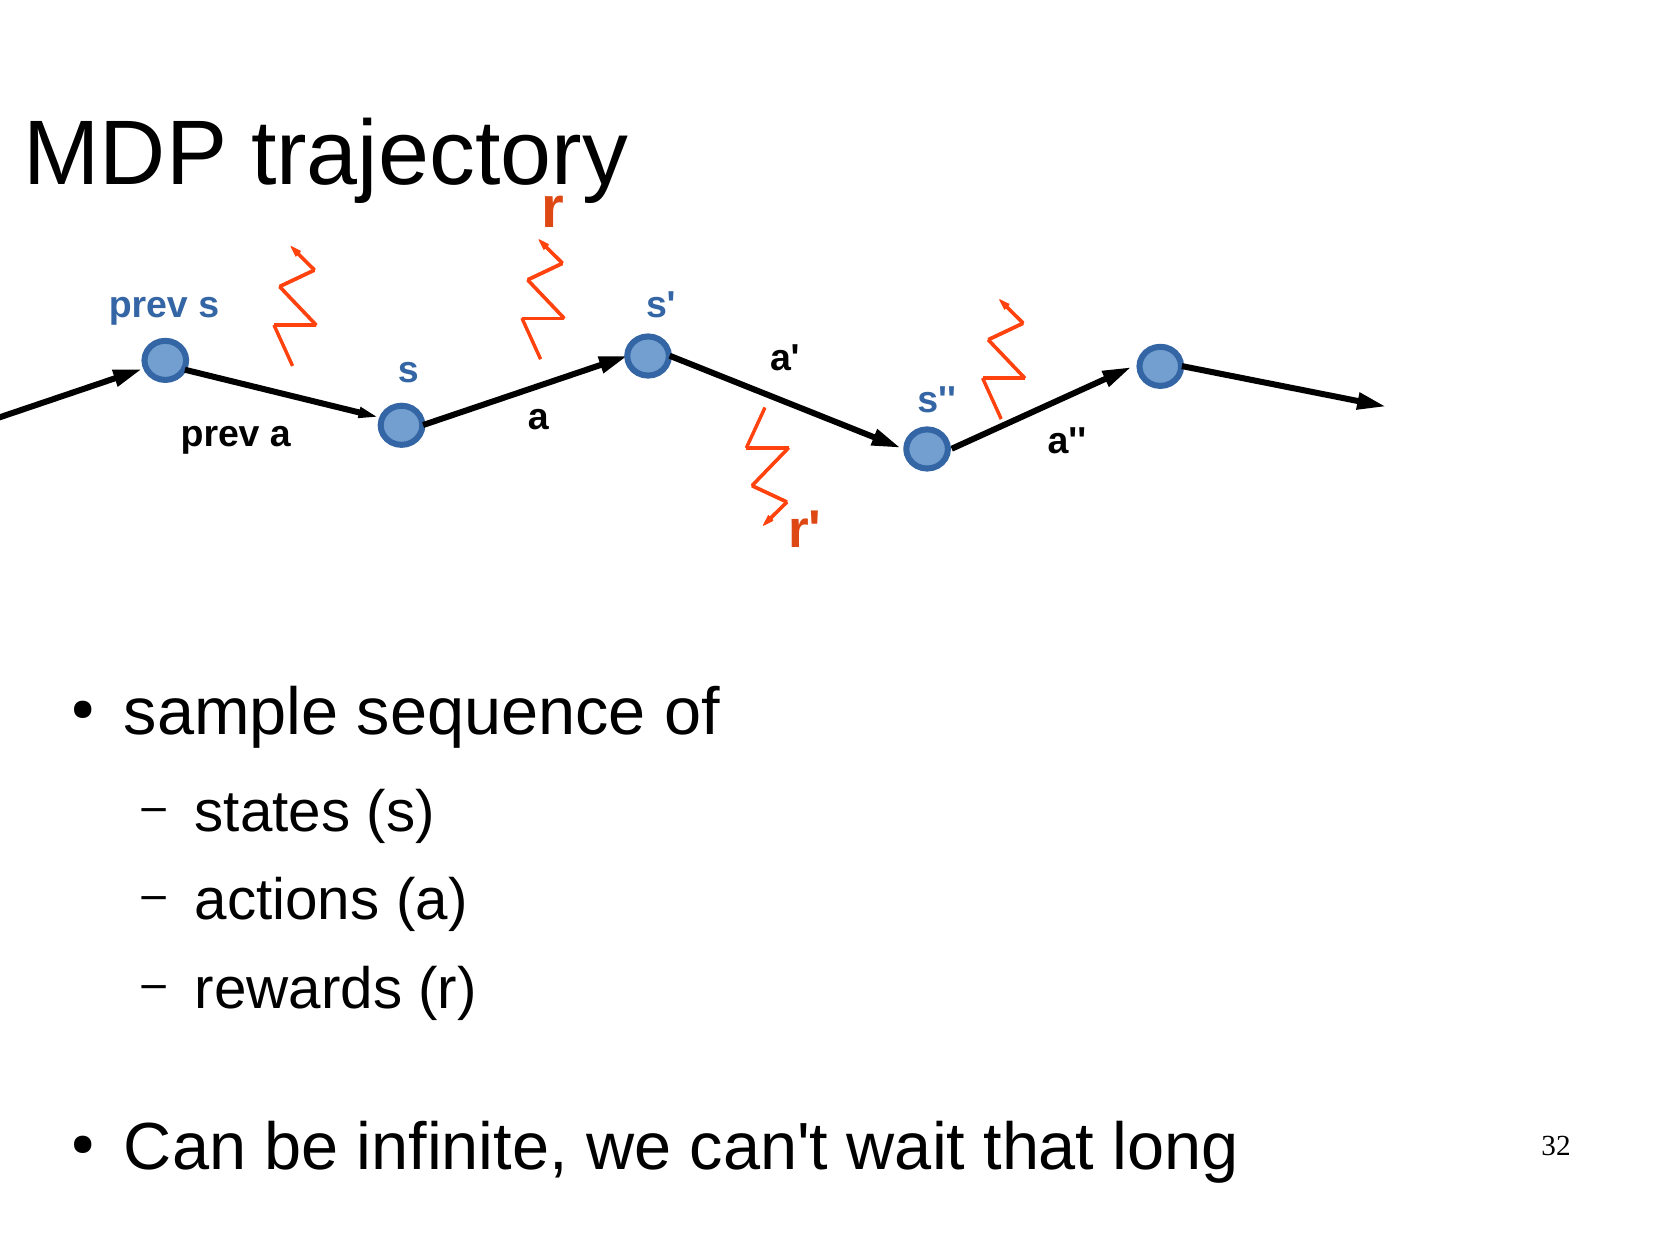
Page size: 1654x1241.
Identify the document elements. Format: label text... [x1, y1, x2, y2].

text_box a' [752, 326, 818, 390]
text_box r [381, 164, 582, 251]
text_box [380, 405, 423, 445]
text_box r' [641, 488, 842, 576]
text_box s [380, 338, 437, 401]
title MDP trajectory [23, 49, 1512, 257]
text_box prev a [162, 402, 309, 466]
text_box [627, 336, 669, 376]
text_box a [510, 385, 567, 449]
text_box s' [628, 273, 694, 336]
text_box [906, 429, 948, 469]
text_box [1139, 346, 1181, 386]
text_box prev s [90, 273, 237, 336]
list sample sequence of states (s) actions (a) rewards (r) Can be infinite, we can't wait that long [53, 674, 1542, 1241]
text_box s'' [899, 367, 975, 431]
text_box [144, 340, 187, 380]
text_box a'' [1029, 408, 1105, 472]
